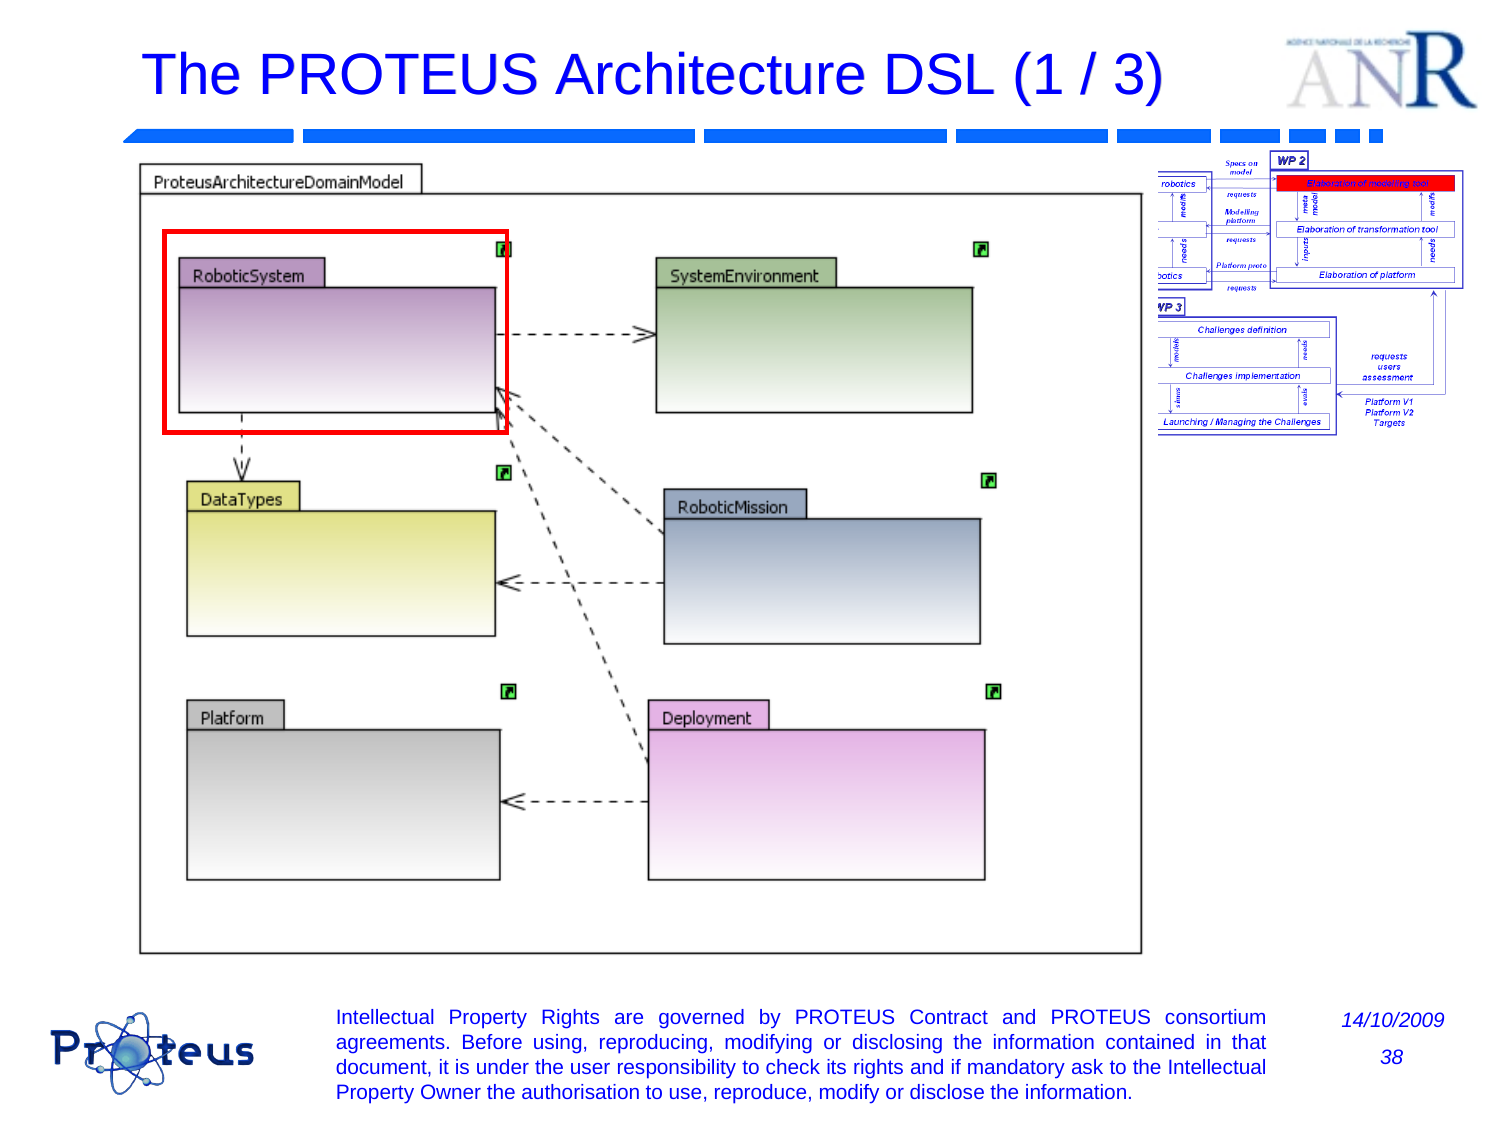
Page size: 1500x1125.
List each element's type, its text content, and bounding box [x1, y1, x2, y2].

picture [124, 148, 1464, 970]
picture [1281, 27, 1484, 115]
title The PROTEUS Architecture DSL (1 / 3) [23, 11, 1264, 130]
picture [35, 1003, 272, 1101]
